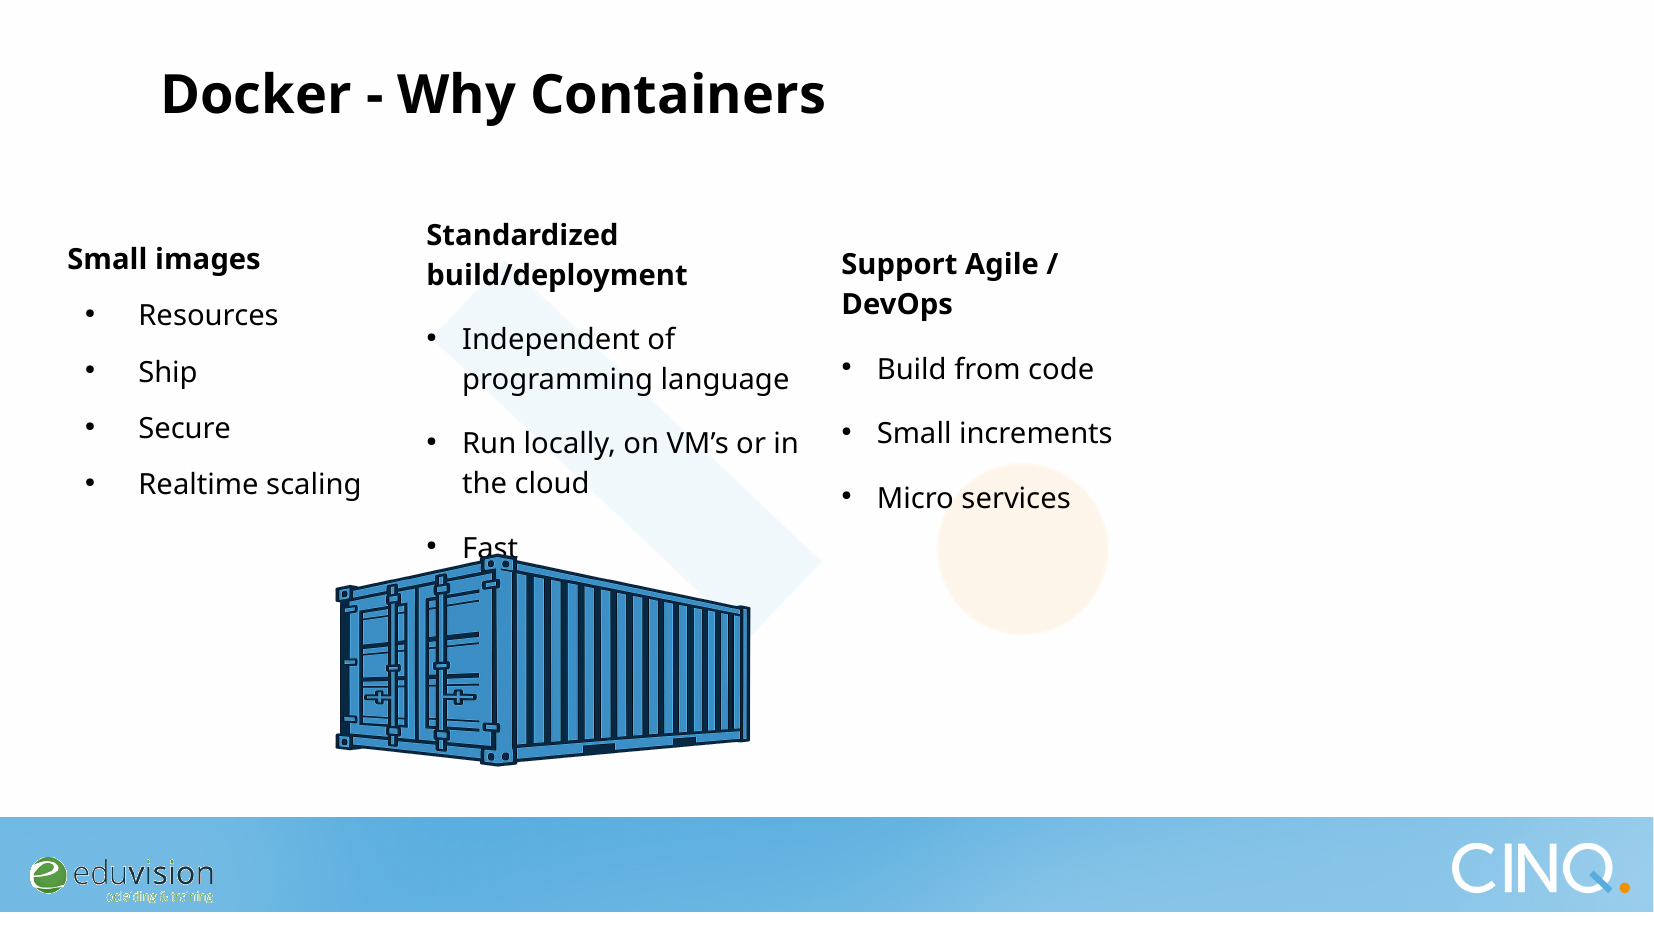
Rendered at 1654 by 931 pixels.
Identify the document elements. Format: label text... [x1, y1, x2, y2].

picture [0, 0, 1654, 912]
list [383, 147, 798, 531]
list Small images Resources Ship Secure Realtime scaling [59, 236, 383, 619]
list Docker - Why Containers [81, 59, 1625, 105]
text_box Support Agile / DevOps Build from code Small increments Micro services [826, 236, 1182, 542]
text_box Standardized build/deployment Independent of programming language Run locally, on VM’s or in the cloud Fast [411, 206, 826, 580]
